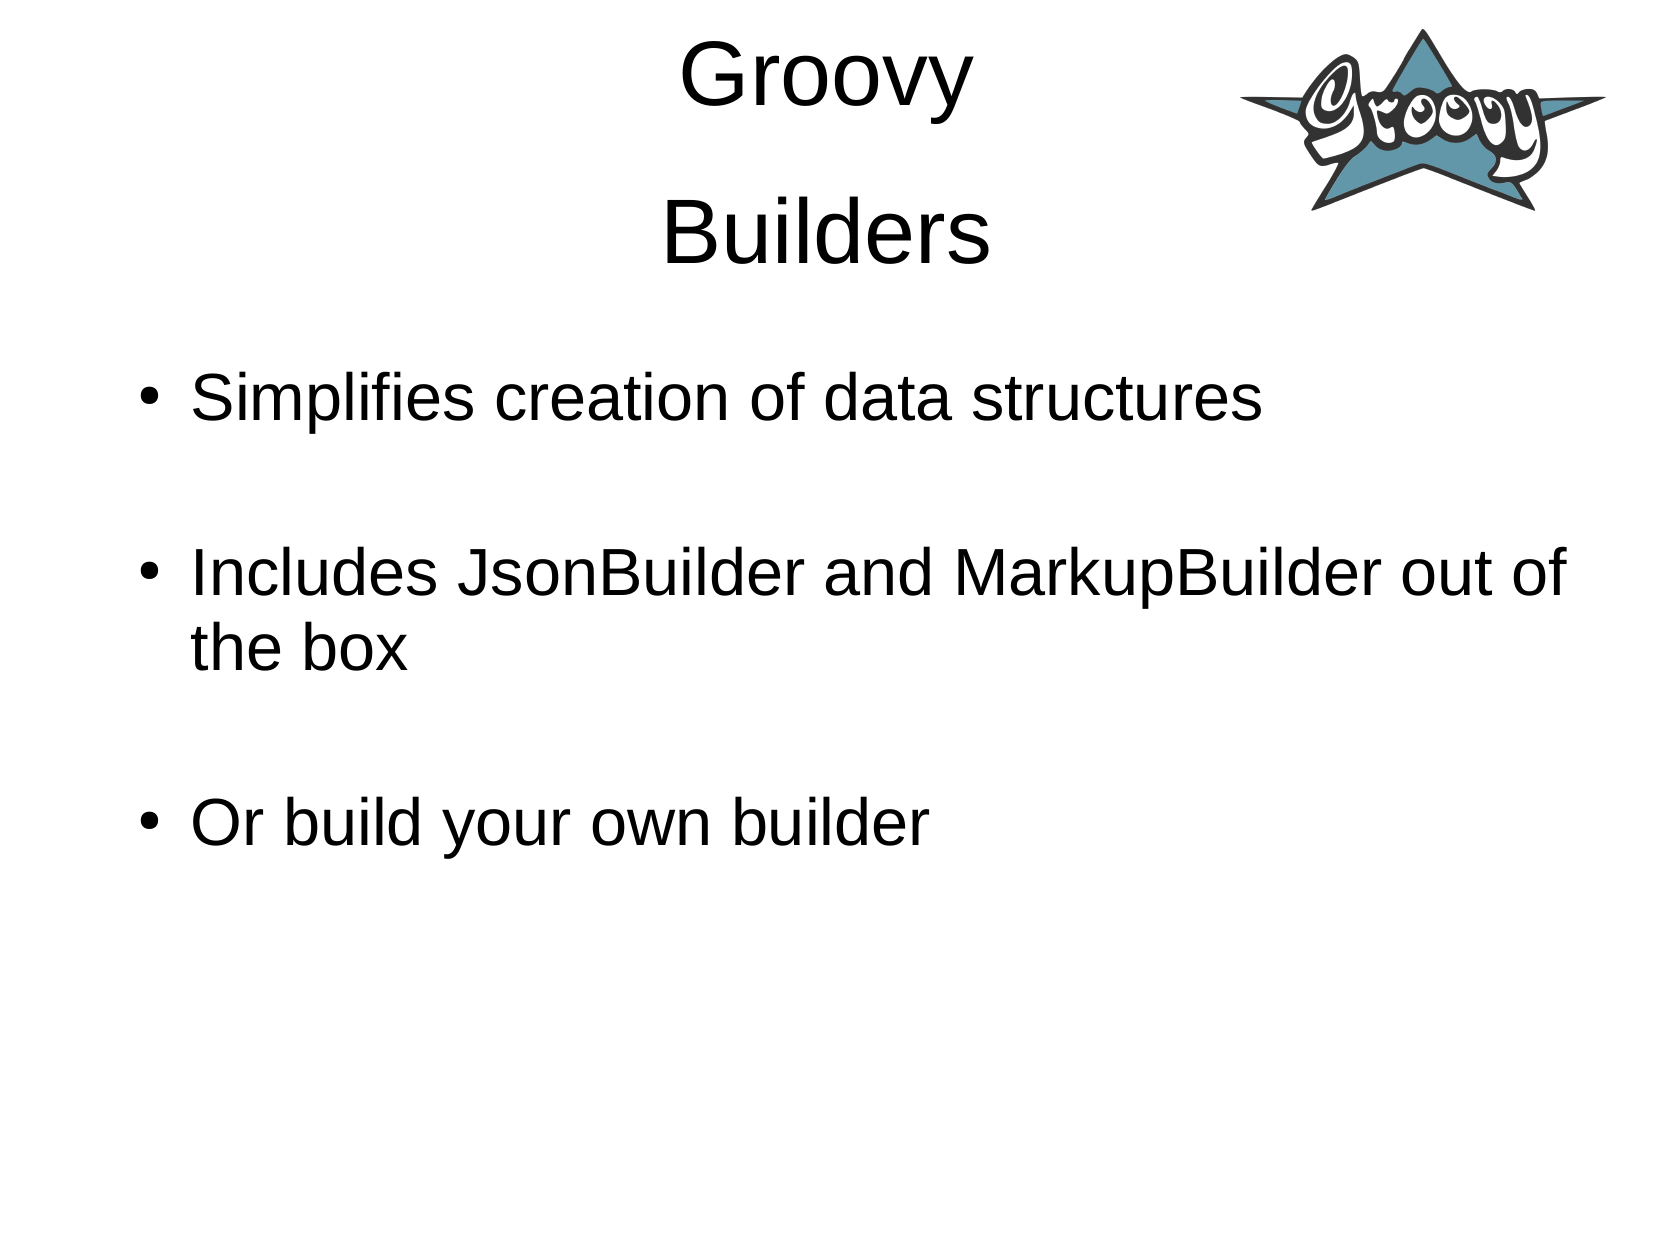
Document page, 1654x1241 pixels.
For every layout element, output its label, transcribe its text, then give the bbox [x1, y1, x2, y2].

picture [1240, 29, 1606, 211]
title Groovy Builders [82, 22, 1571, 284]
list Simplifies creation of data structures Includes JsonBuilder and MarkupBuilder out of the box Or build your own builder [120, 360, 1571, 1036]
